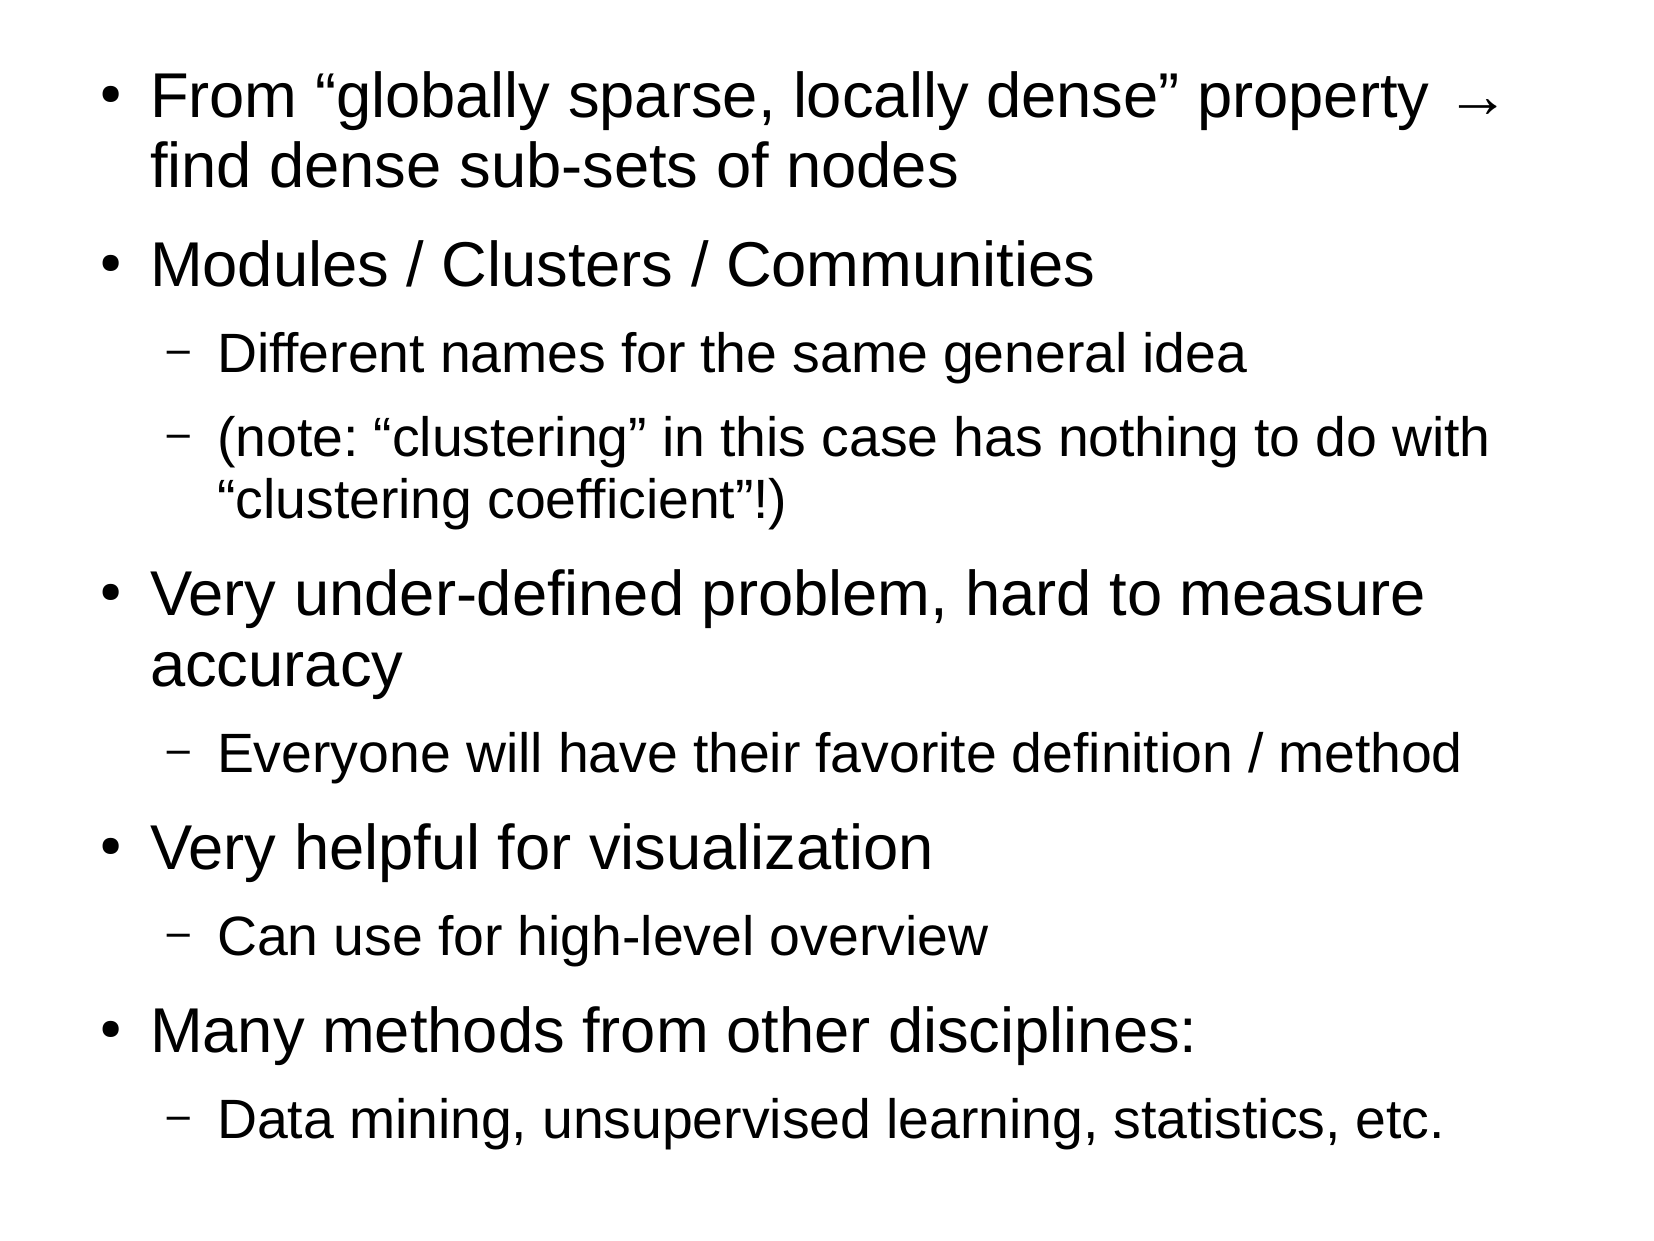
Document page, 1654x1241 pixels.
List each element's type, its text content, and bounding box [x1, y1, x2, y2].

list From “globally sparse, locally dense” property → find dense sub-sets of nodes Modules / Clusters / Communities Different names for the same general idea (note: “clustering” in this case has nothing to do with “clustering coefficient”!) Very under-defined problem, hard to measure accuracy Everyone will have their favorite definition / method Very helpful for visualization Can use for high-level overview Many methods from other disciplines: Data mining, unsupervised learning, statistics, etc. [82, 60, 1571, 1156]
